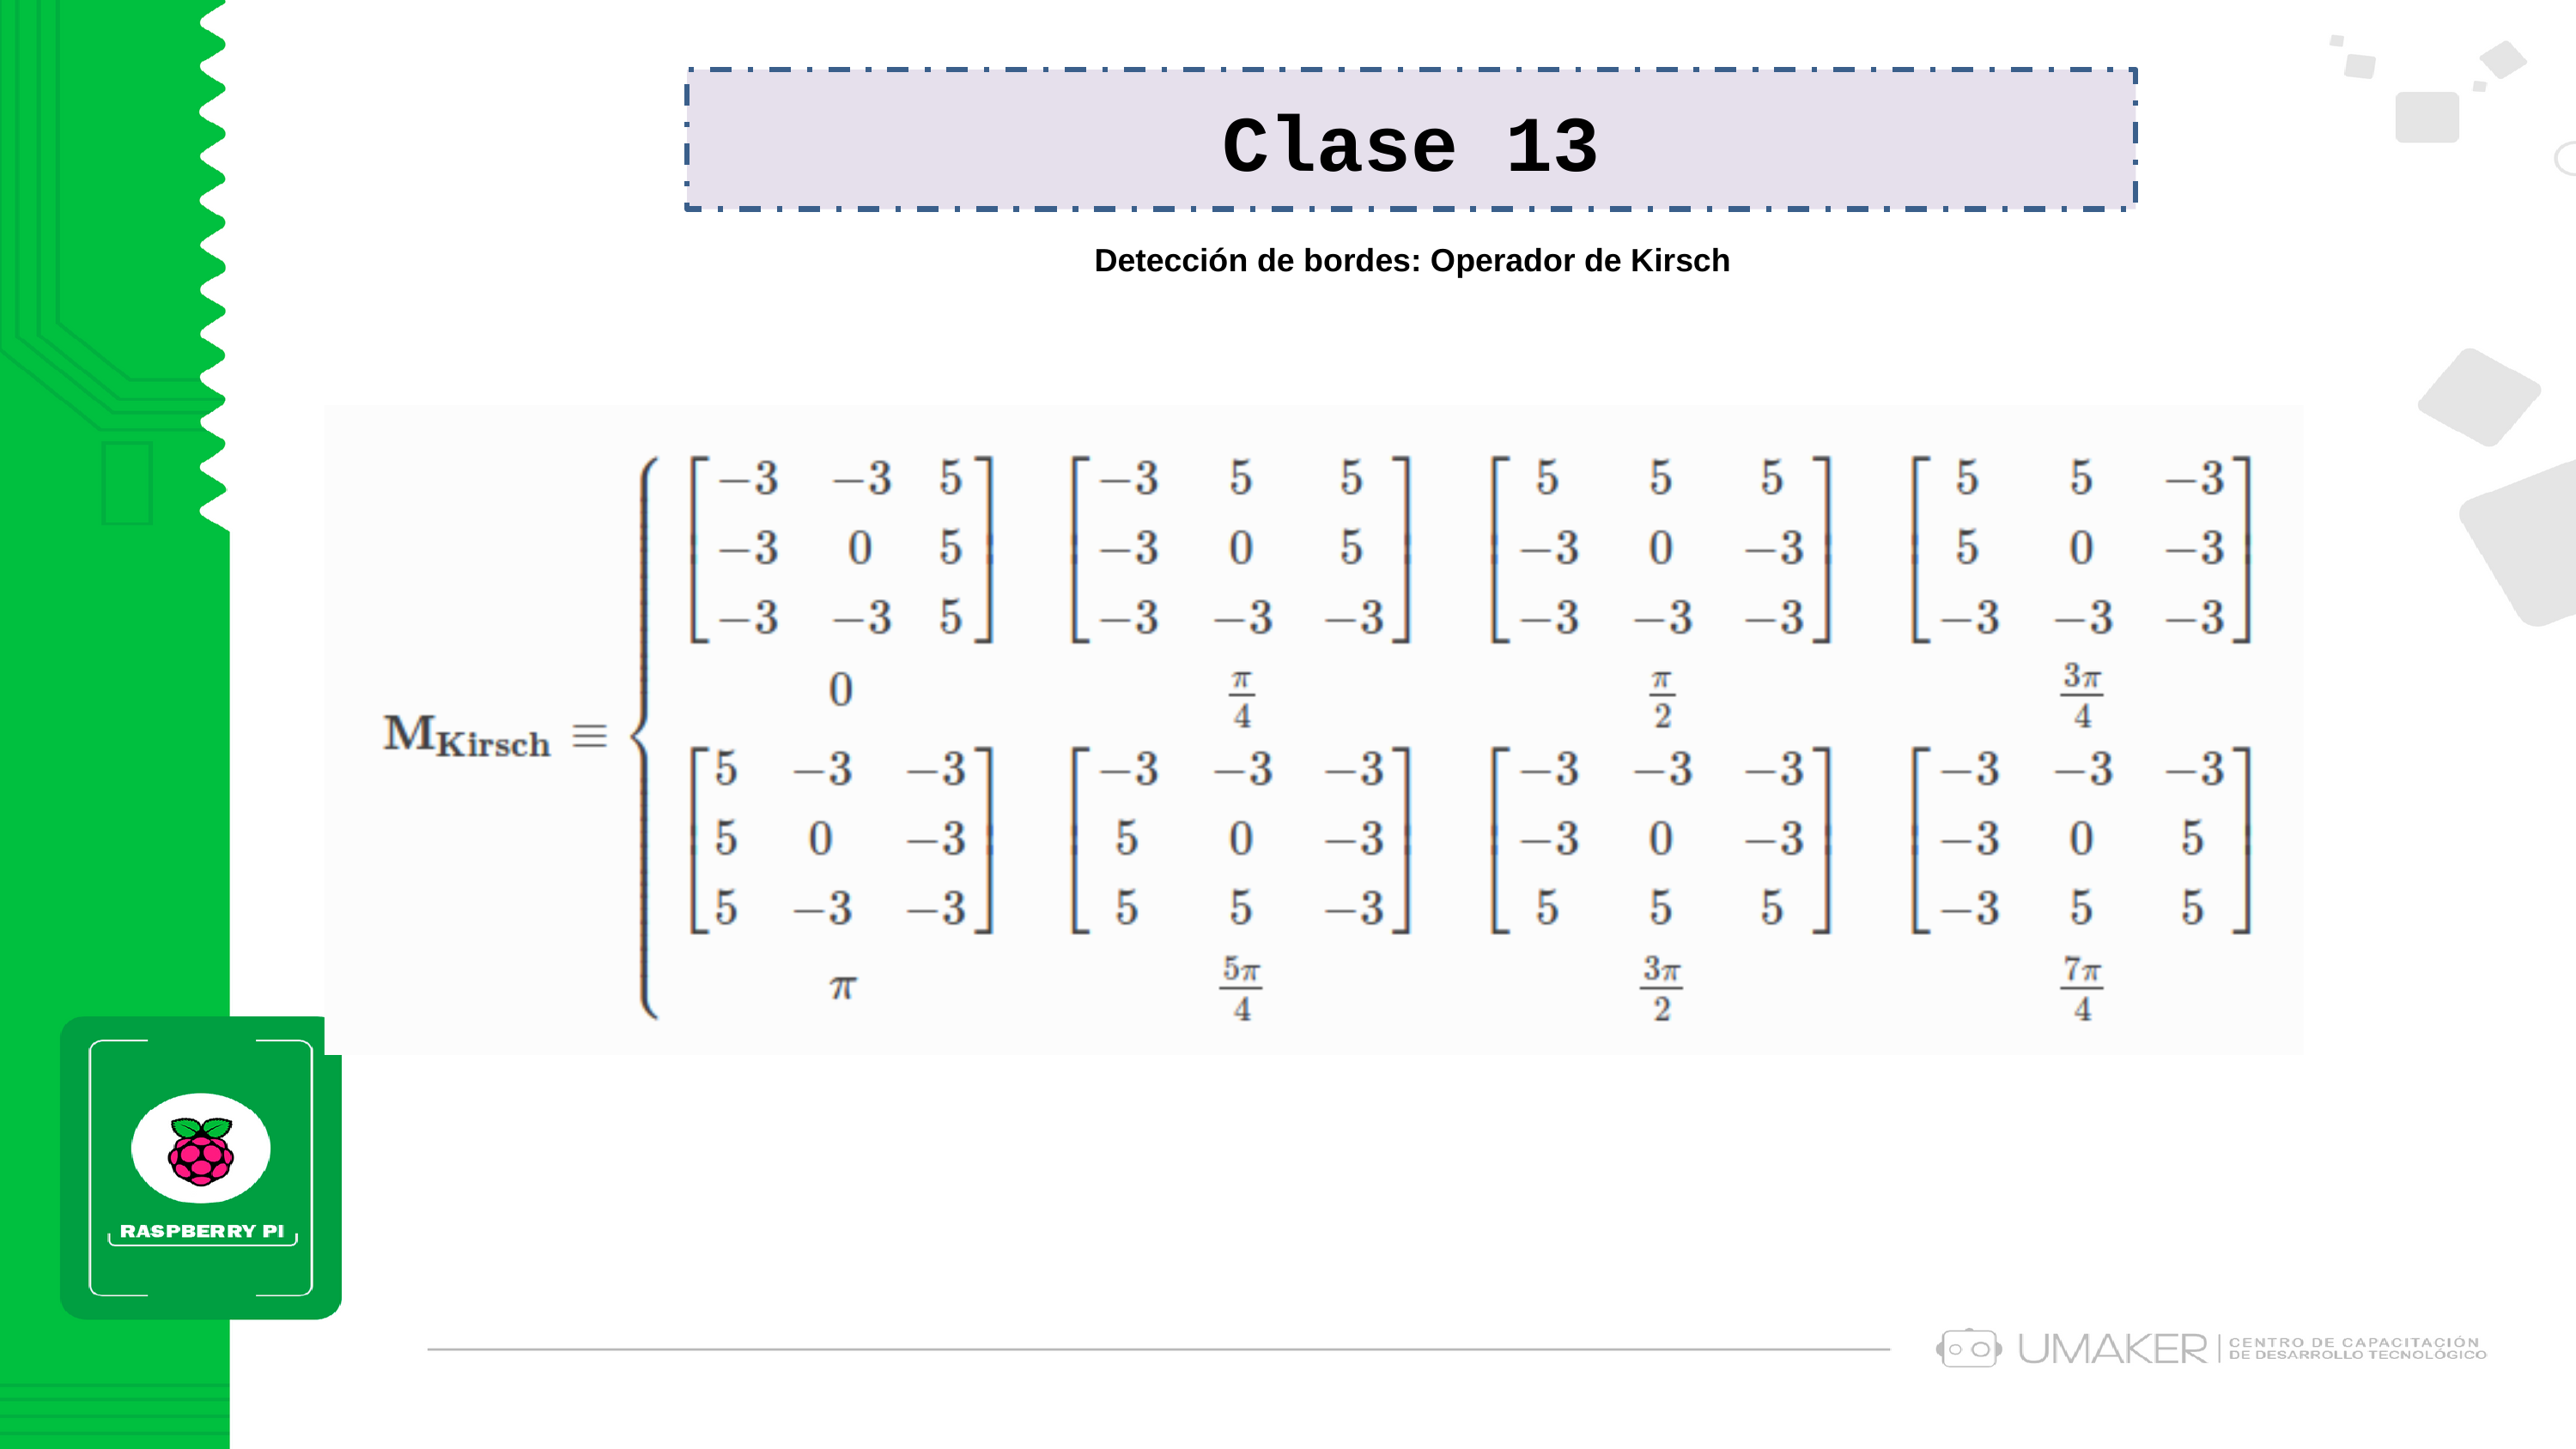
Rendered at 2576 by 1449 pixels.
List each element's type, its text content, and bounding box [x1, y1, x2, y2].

picture [0, 0, 2576, 1449]
text_box Clase 13 [687, 70, 2136, 209]
text_box Detección de bordes: Operador de Kirsch [331, 233, 2465, 366]
